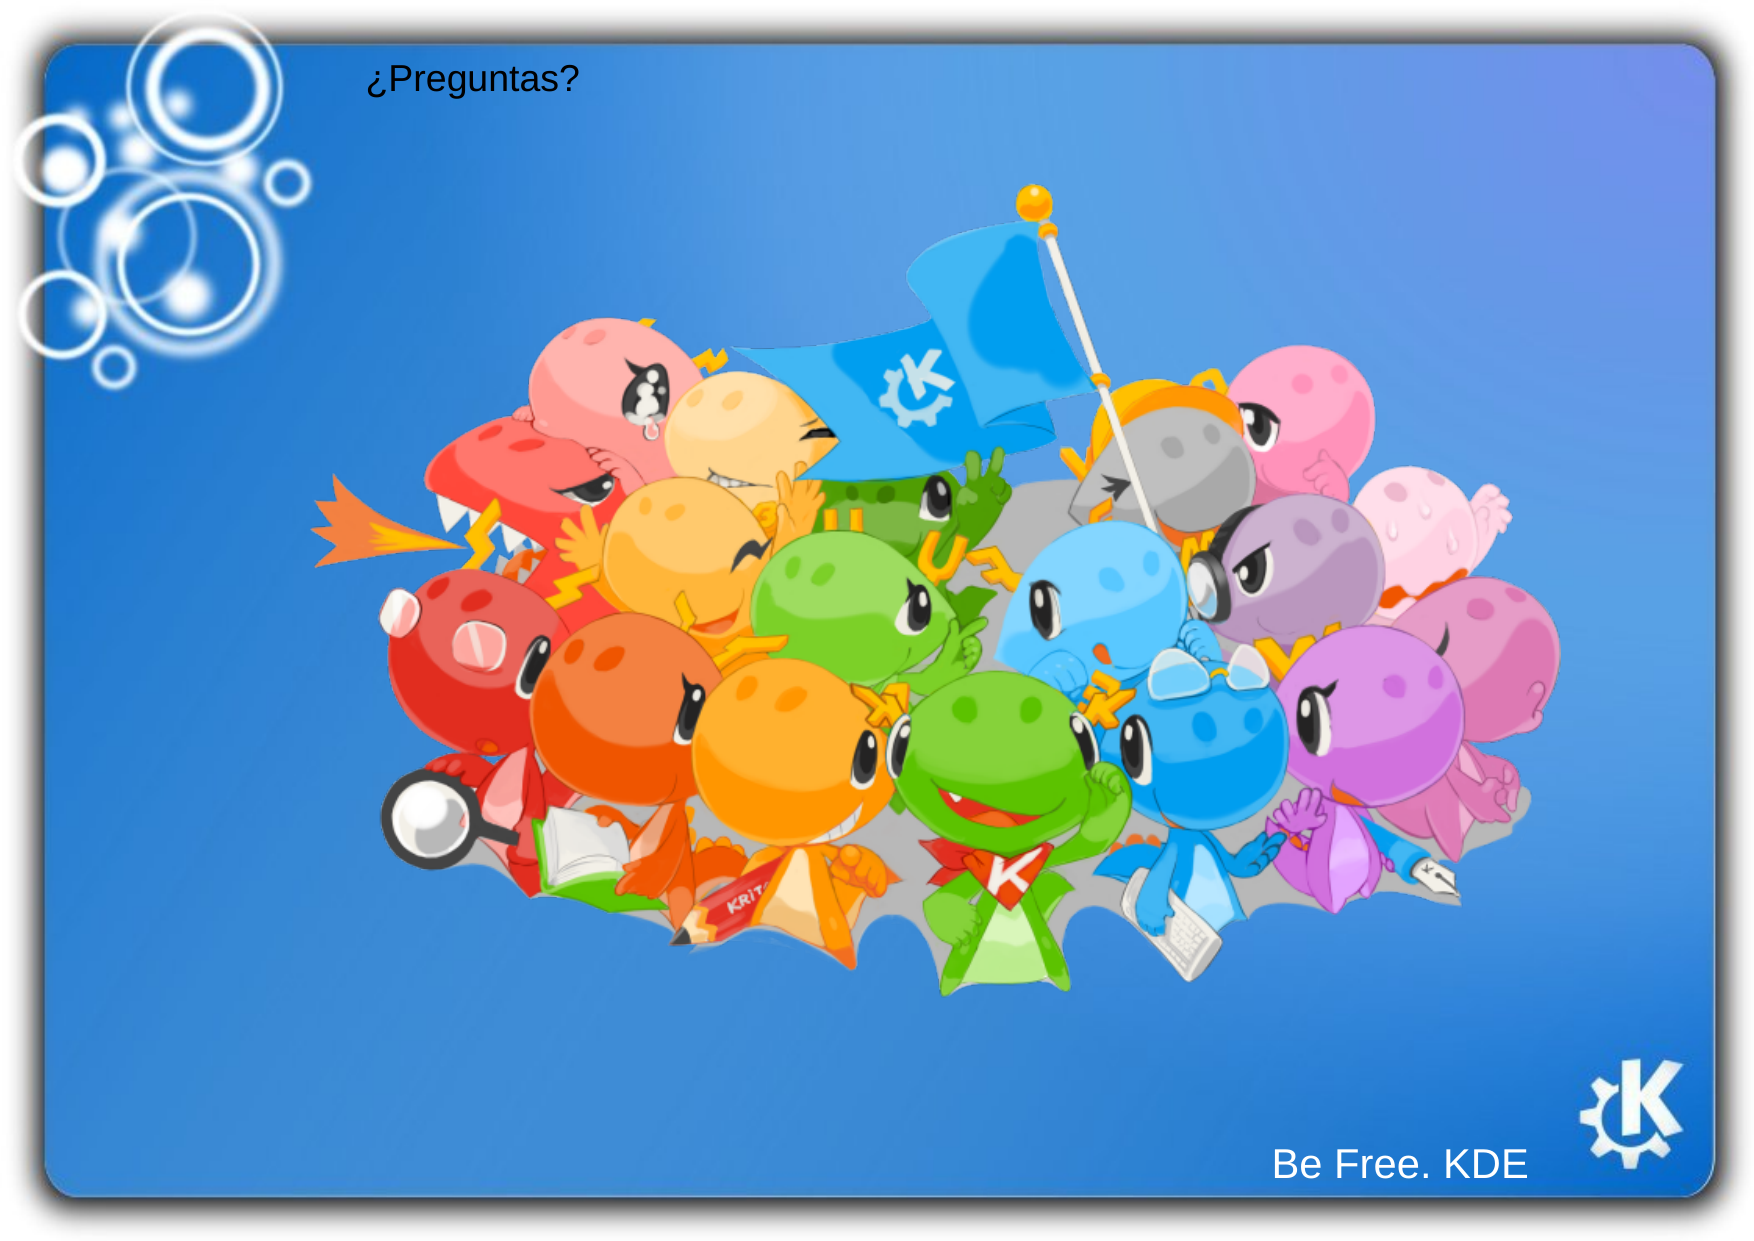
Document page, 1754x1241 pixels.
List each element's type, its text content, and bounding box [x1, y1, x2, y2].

list [350, 285, 1649, 1079]
title ¿Preguntas? [350, 49, 1649, 174]
picture [0, 0, 1754, 1241]
